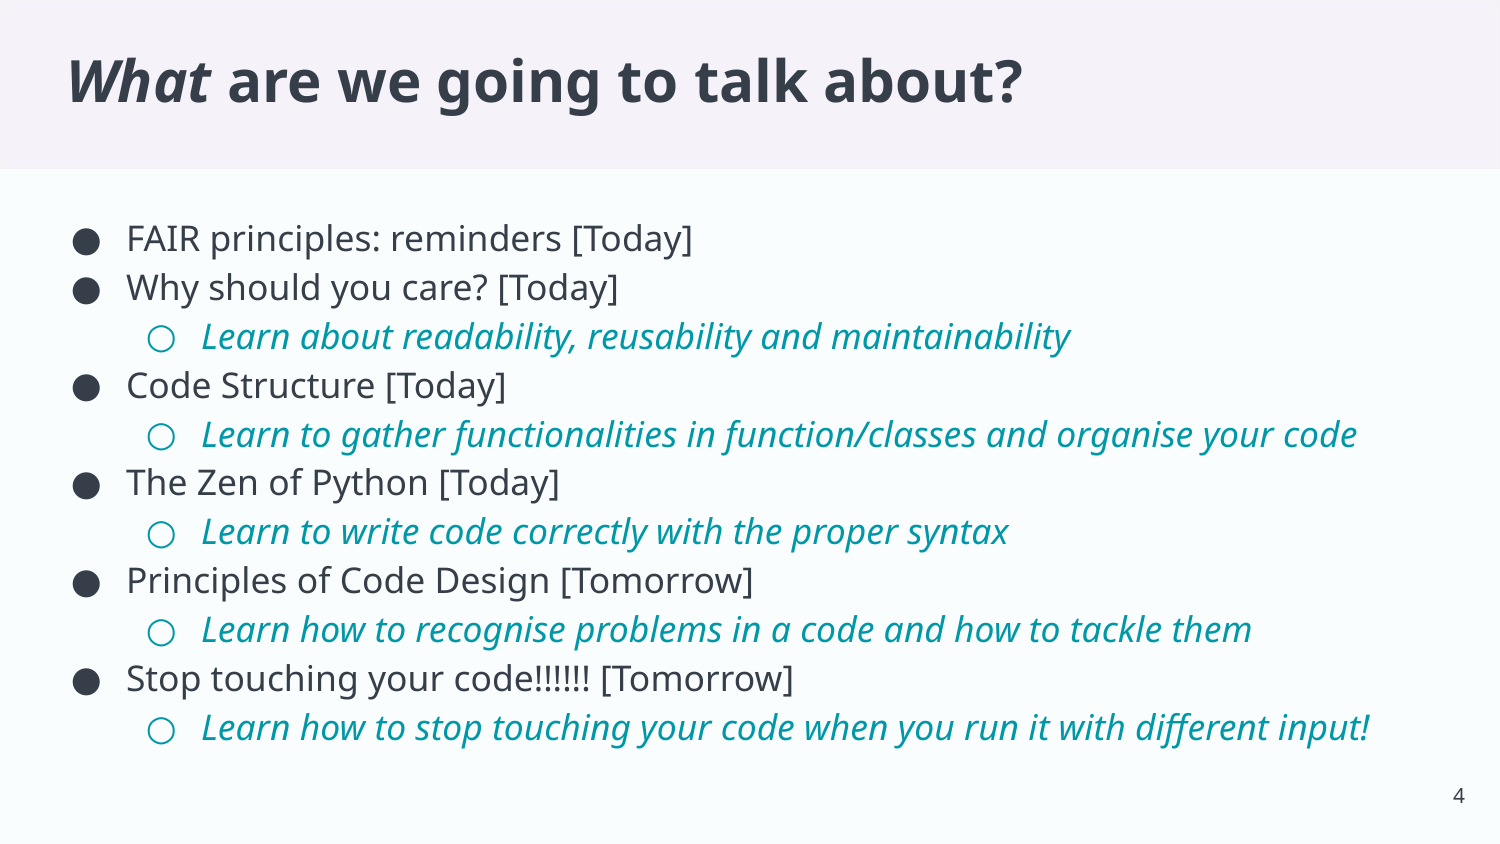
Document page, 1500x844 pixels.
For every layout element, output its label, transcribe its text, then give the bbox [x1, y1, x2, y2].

slide_number <number> [1389, 764, 1480, 830]
list FAIR principles: reminders [Today] Why should you care? [Today] Learn about readability, reusability and maintainability Code Structure [Today] Learn to gather functionalities in function/classes and organise your code The Zen of Python [Today] Learn to write code correctly with the proper syntax Principles of Code Design [Tomorrow] Learn how to recognise problems in a code and how to tackle them Stop touching your code!!!!!! [Tomorrow] Learn how to stop touching your code when you run it with different input! [36, 194, 1433, 792]
title What are we going to talk about? [51, 28, 1390, 140]
